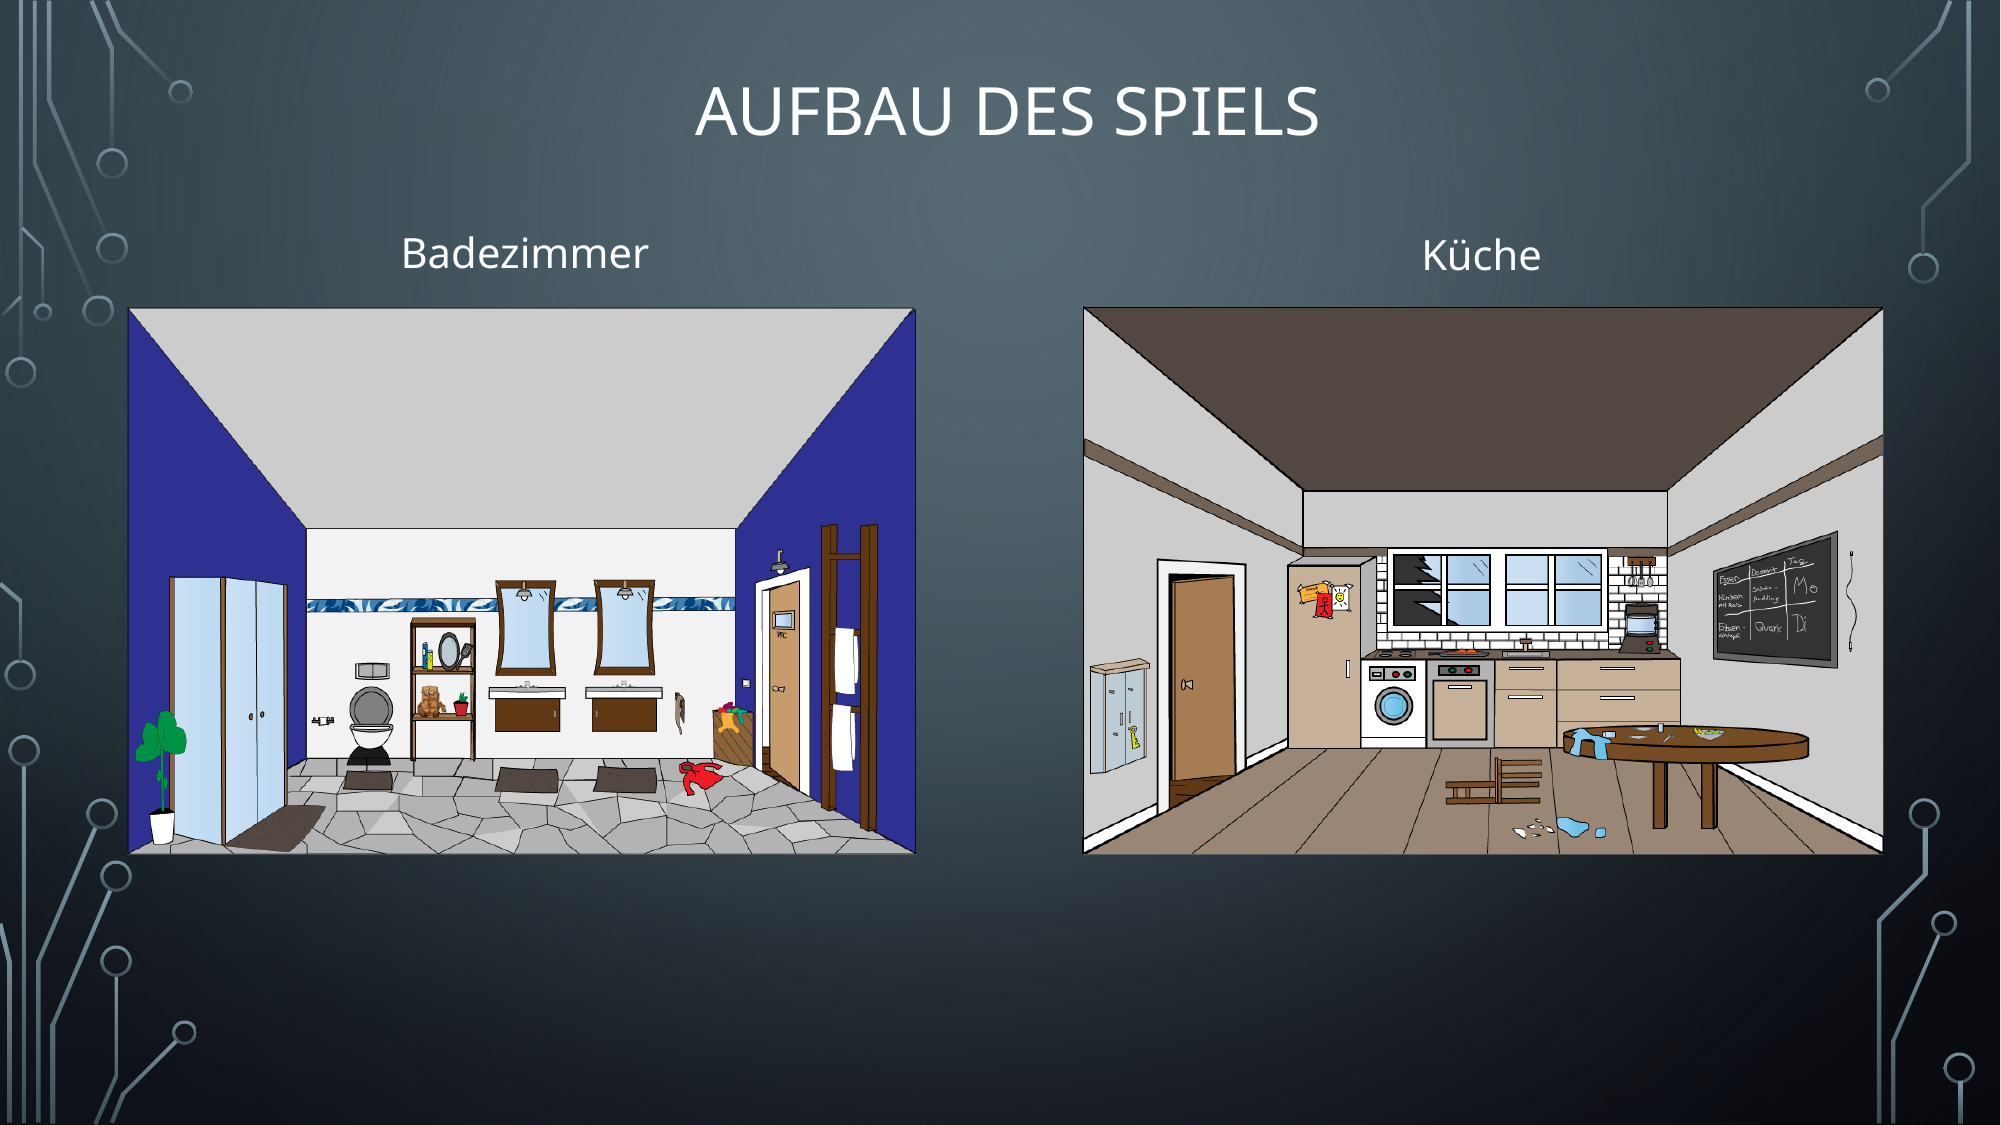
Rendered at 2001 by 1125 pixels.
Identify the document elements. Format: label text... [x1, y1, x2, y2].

picture [1082, 306, 1884, 855]
title Aufbau des spiels [358, 53, 1659, 175]
picture [126, 306, 918, 855]
text_box Küche [1287, 150, 1642, 292]
text_box Badezimmer [350, 166, 714, 321]
